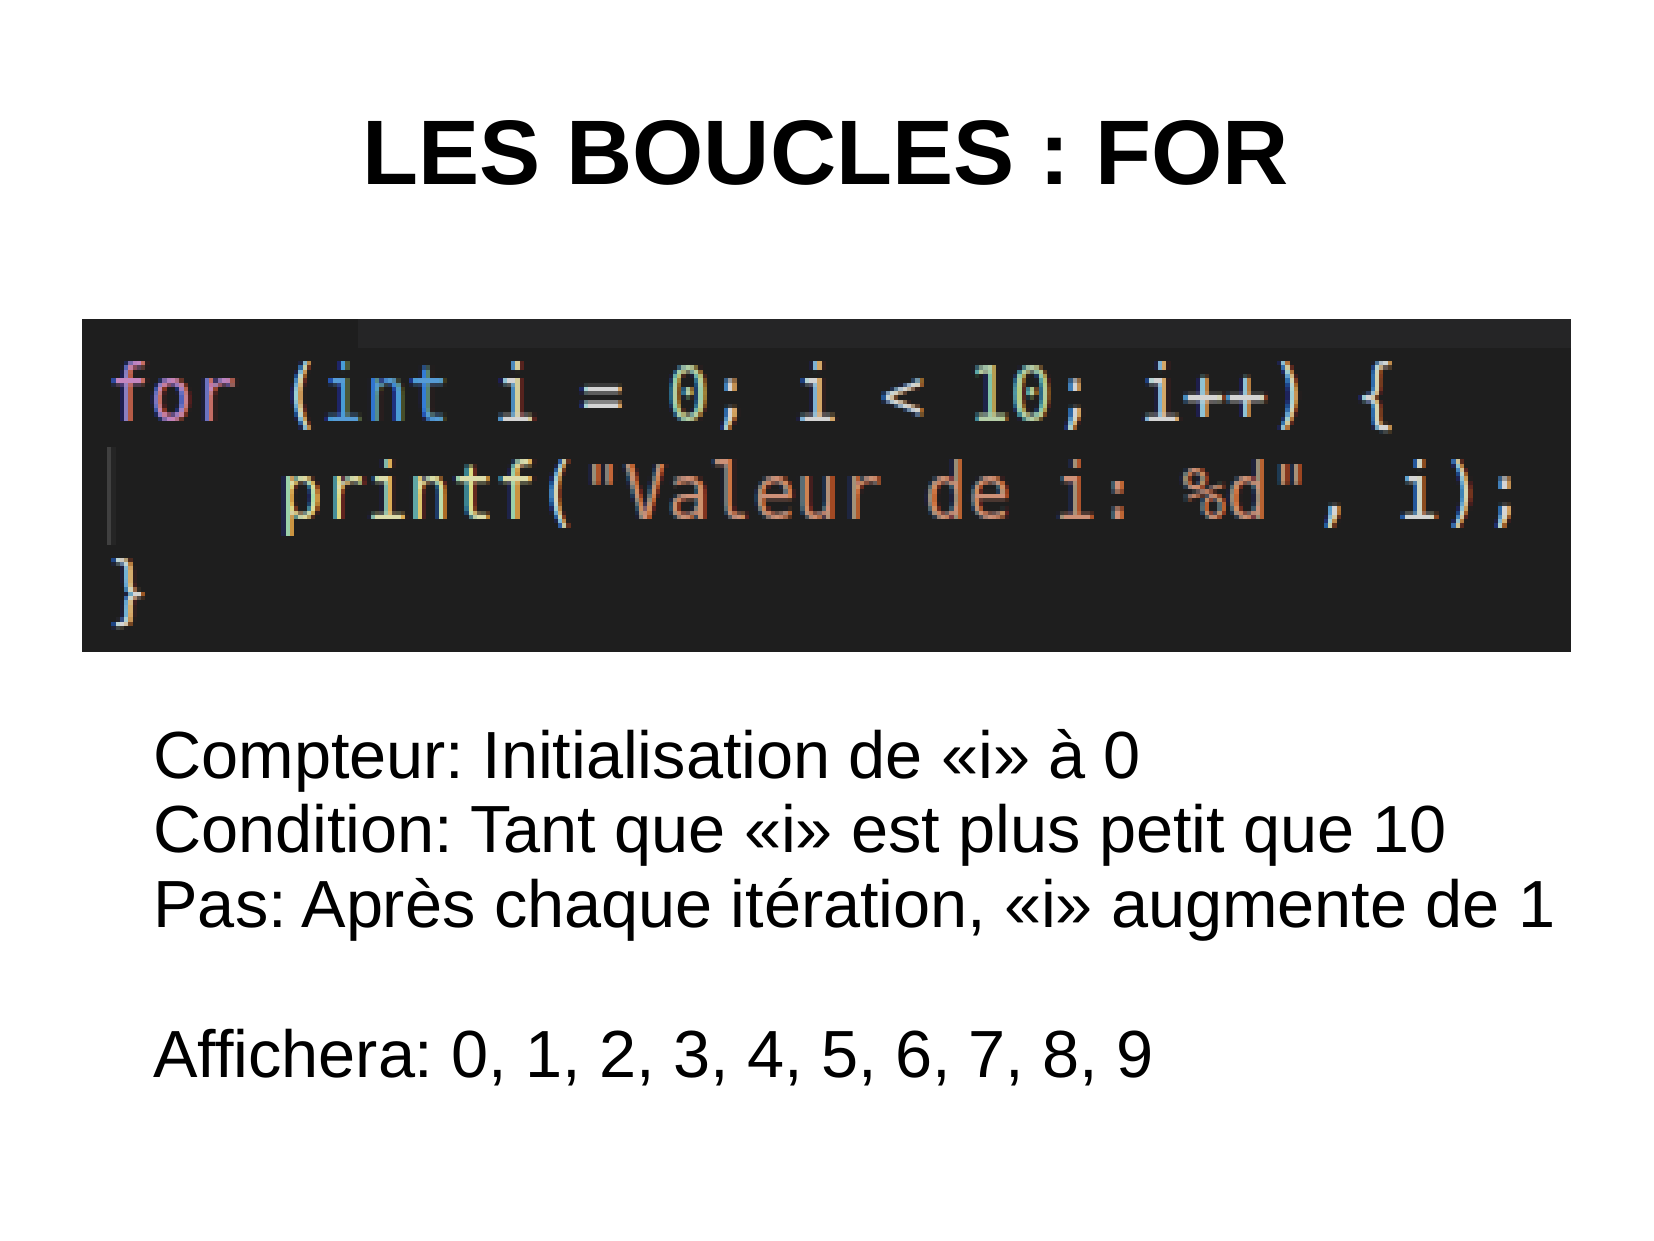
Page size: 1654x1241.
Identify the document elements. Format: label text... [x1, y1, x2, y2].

title LES BOUCLES : FOR [82, 49, 1571, 257]
picture [82, 319, 1571, 652]
list Compteur: Initialisation de «i» à 0 Condition: Tant que «i» est plus petit que 10 Pas: Après chaque itération, «i» augmente de 1 Affichera: 0, 1, 2, 3, 4, 5, 6, 7, 8, 9 [82, 717, 1571, 1167]
